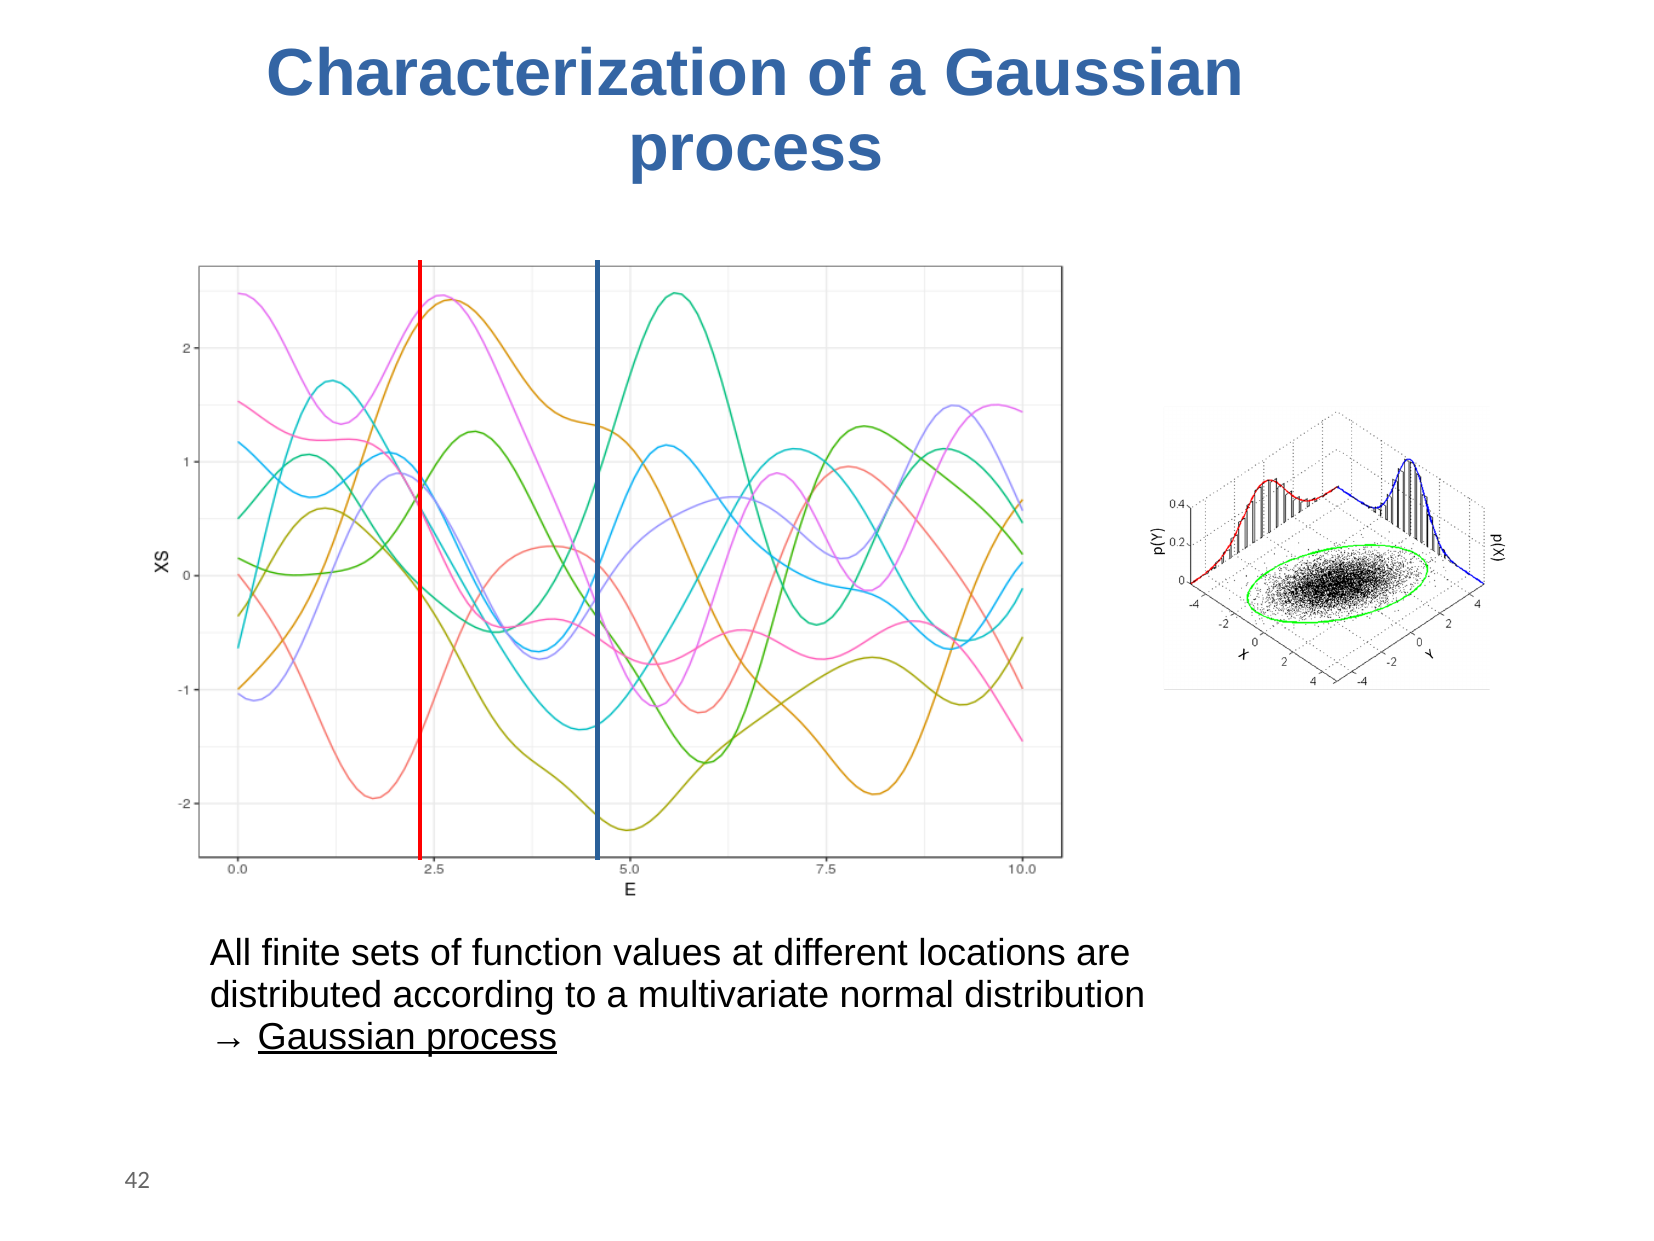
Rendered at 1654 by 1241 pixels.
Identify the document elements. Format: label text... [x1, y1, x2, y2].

text_box All finite sets of function values at different locations are distributed according to a multivariate normal distribution → Gaussian process [195, 924, 1231, 1081]
picture [150, 260, 1066, 901]
title Characterization of a Gaussian process [147, 5, 1365, 213]
picture [1140, 406, 1515, 691]
